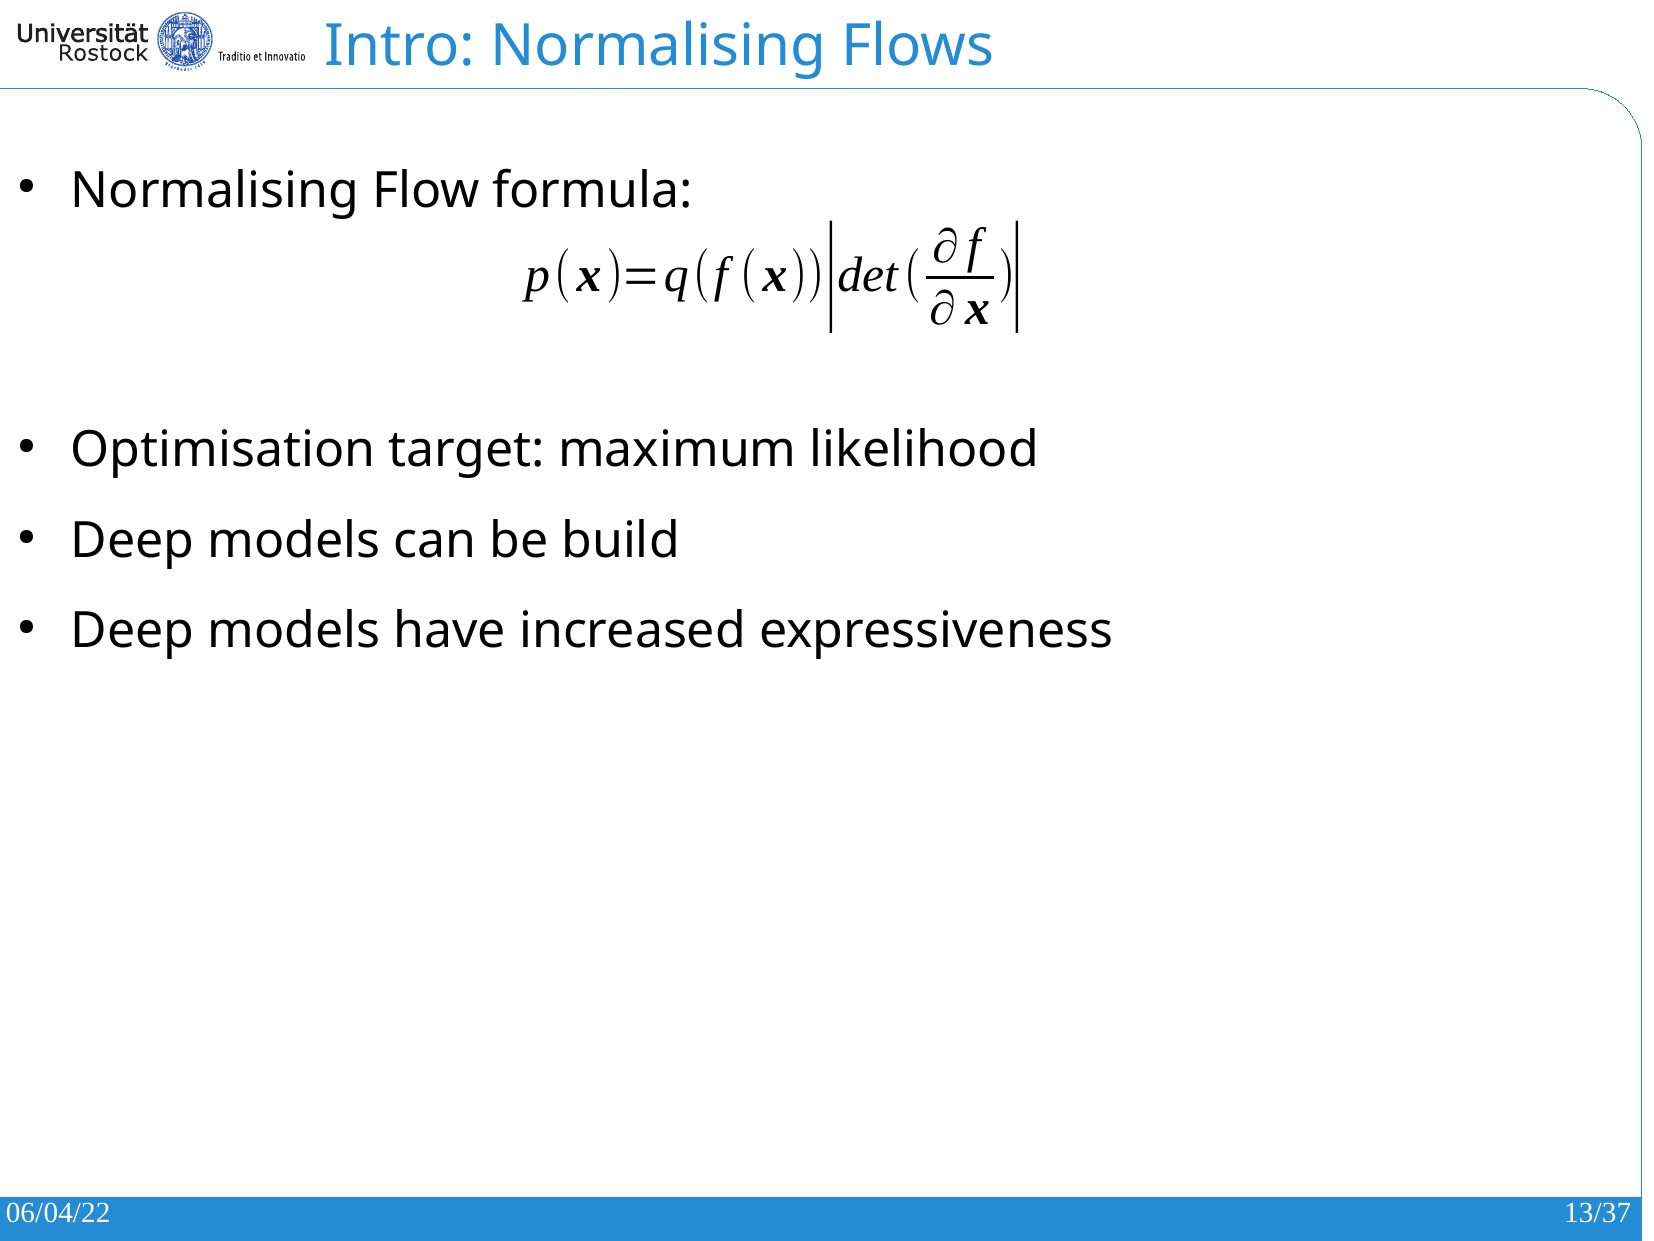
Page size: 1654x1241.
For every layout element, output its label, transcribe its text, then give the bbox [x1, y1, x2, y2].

title Intro: Normalising Flows [324, 8, 1571, 77]
chart [514, 218, 1034, 337]
list Optimisation target: maximum likelihood Deep models can be build Deep models have increased expressiveness [0, 354, 1642, 916]
list Normalising Flow formula: [0, 94, 1642, 354]
